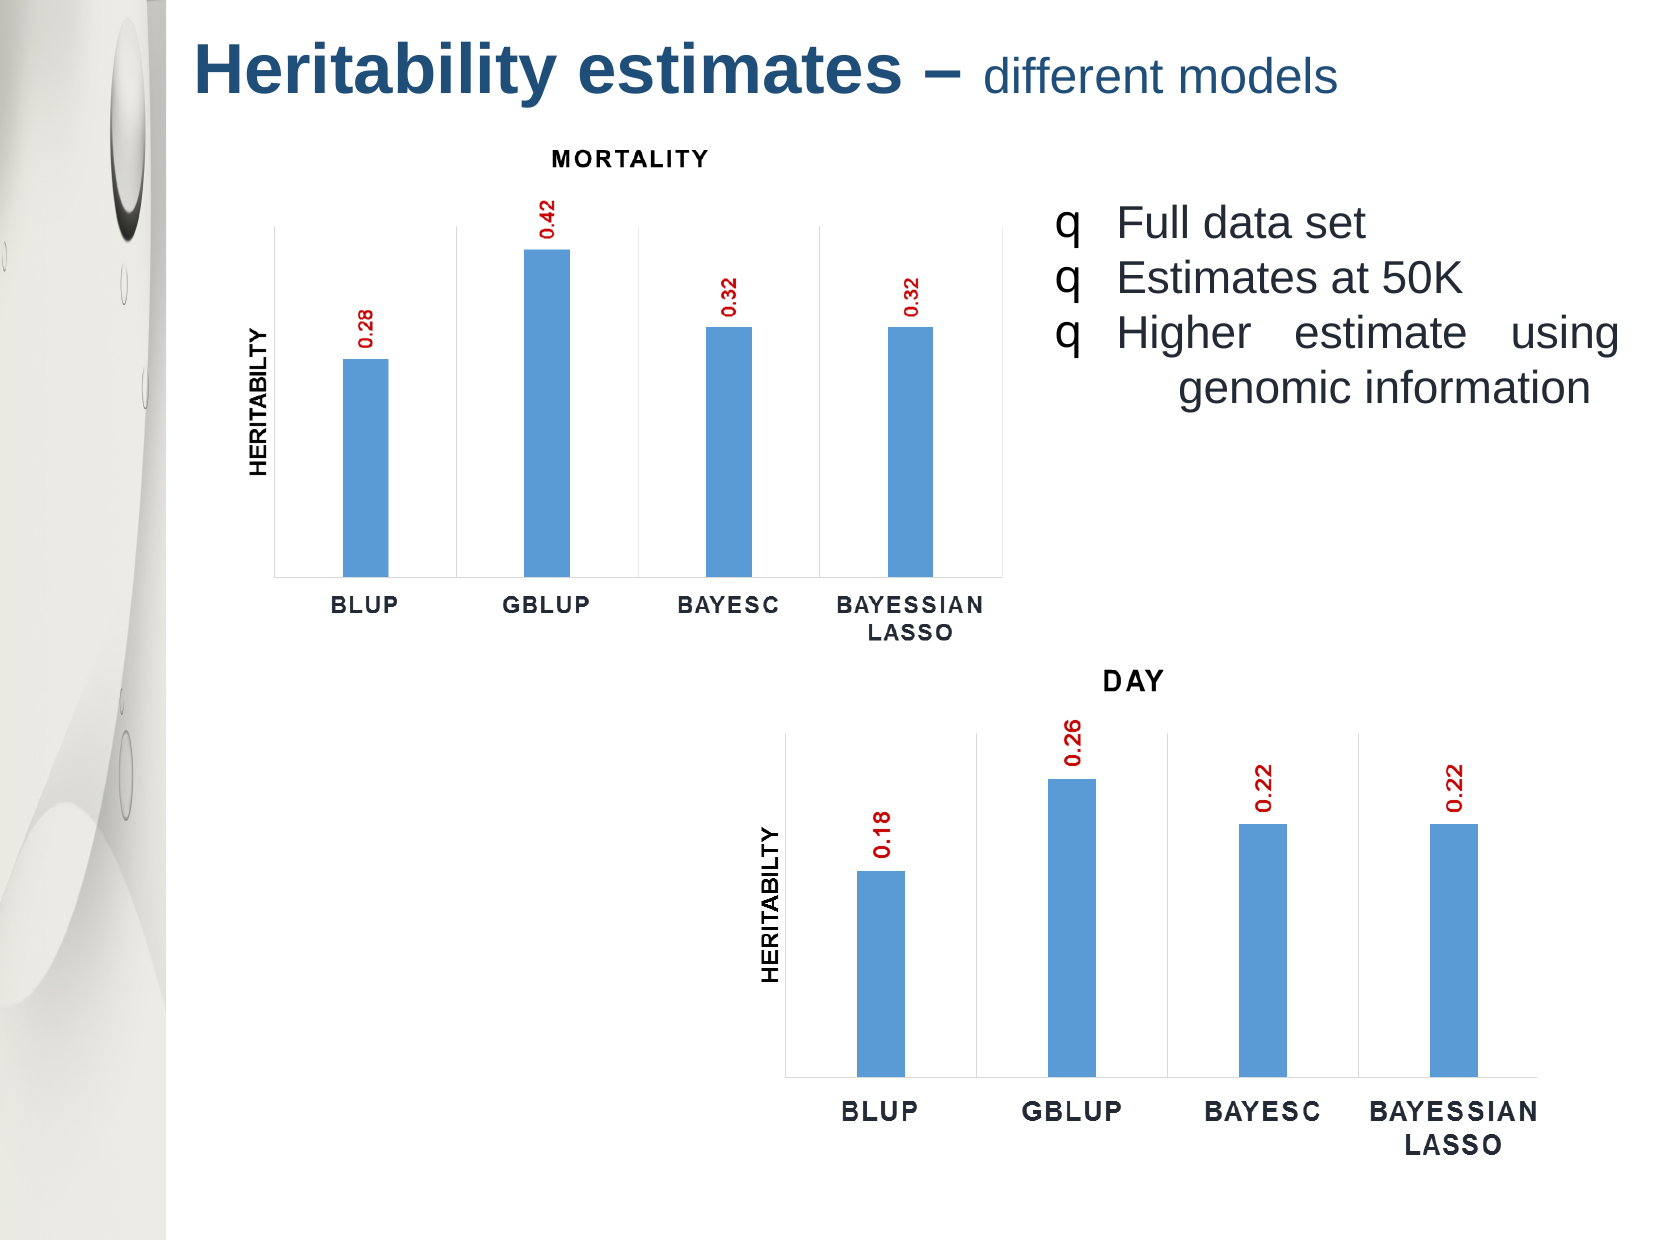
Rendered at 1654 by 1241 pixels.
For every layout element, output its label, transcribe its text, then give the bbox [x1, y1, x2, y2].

picture [0, 0, 167, 1241]
picture [728, 661, 1538, 1157]
text_box Full data set Estimates at 50K Higher estimate using genomic information [1039, 185, 1635, 420]
picture [241, 139, 1013, 646]
text_box Heritability estimates – different models [178, 25, 1538, 165]
